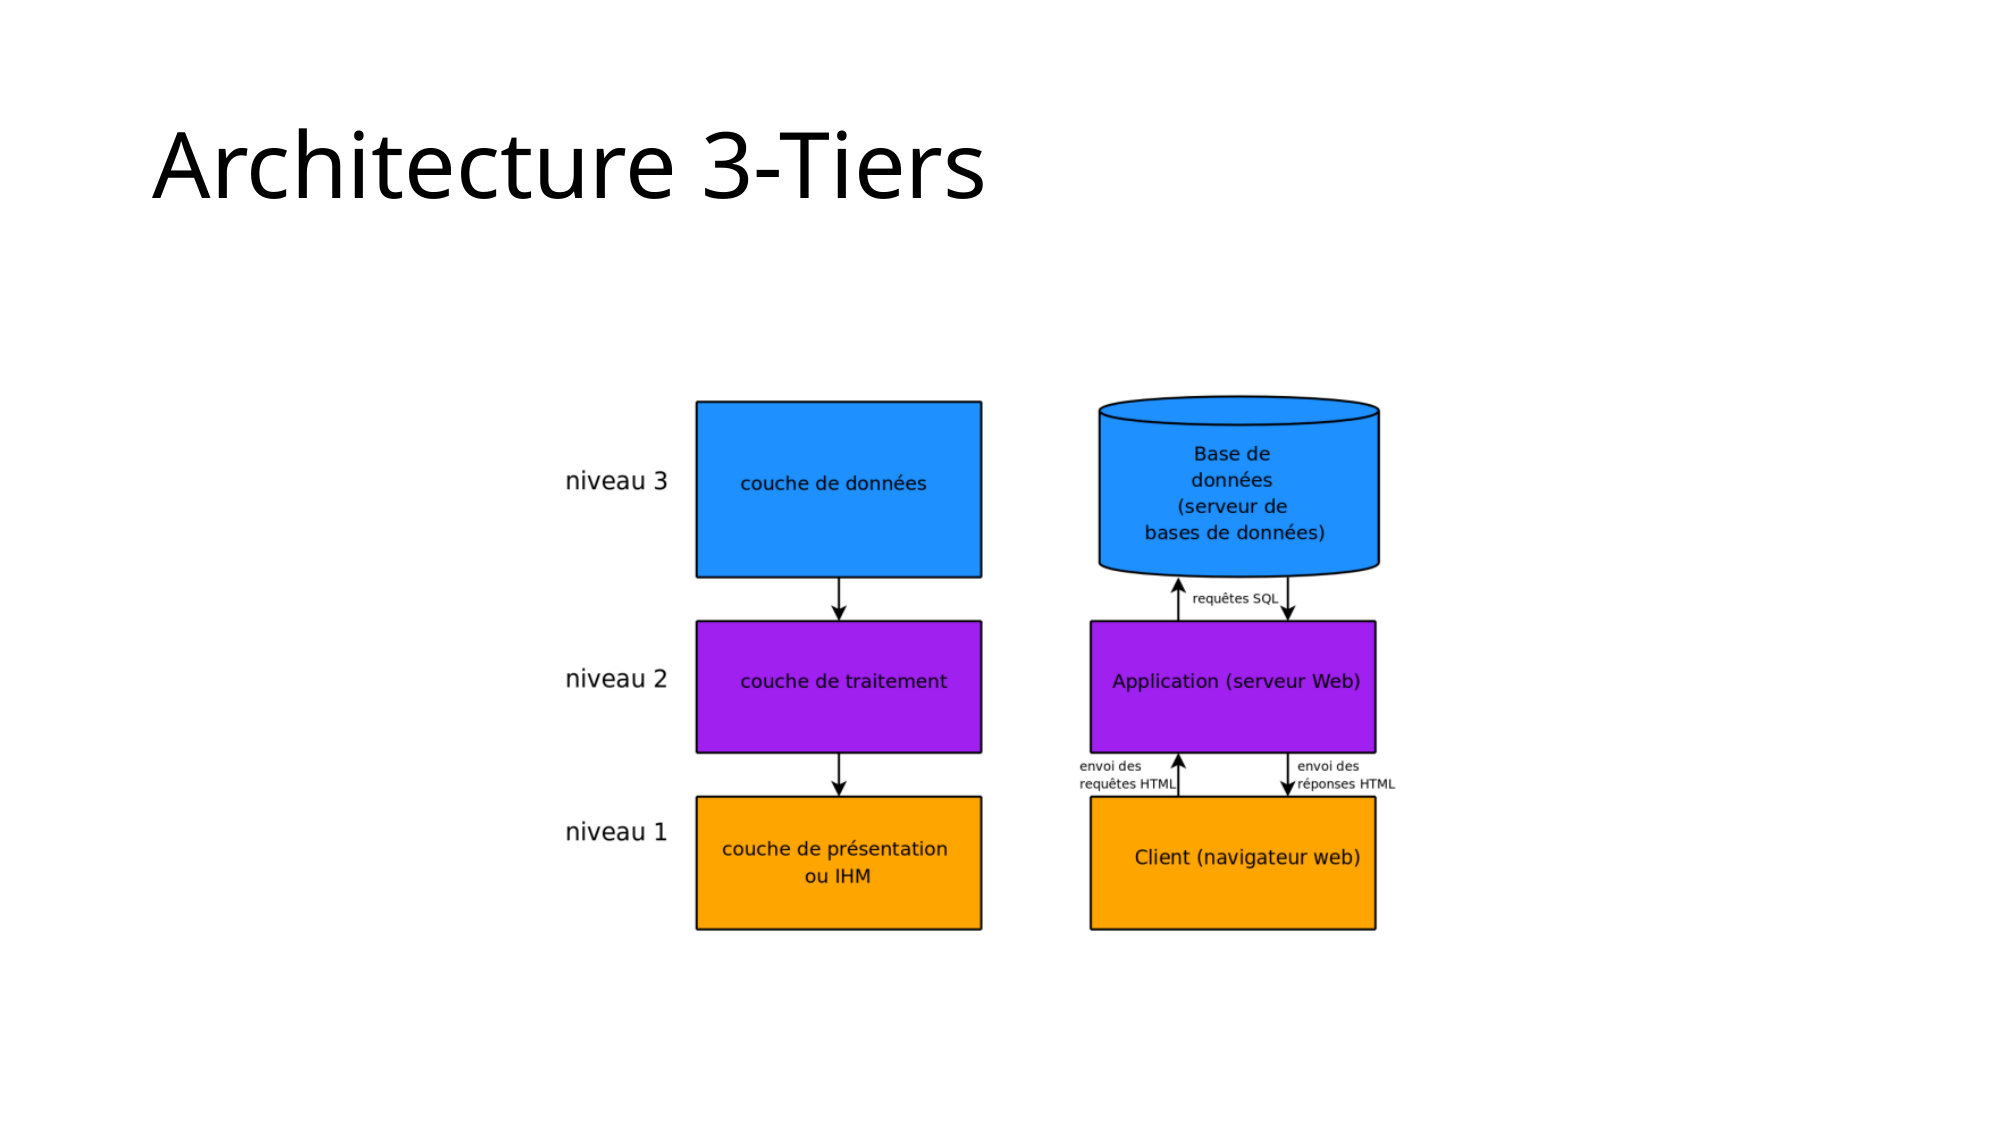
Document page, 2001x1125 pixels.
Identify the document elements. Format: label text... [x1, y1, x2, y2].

picture [504, 329, 1496, 990]
title Architecture 3-Tiers [137, 59, 1863, 278]
